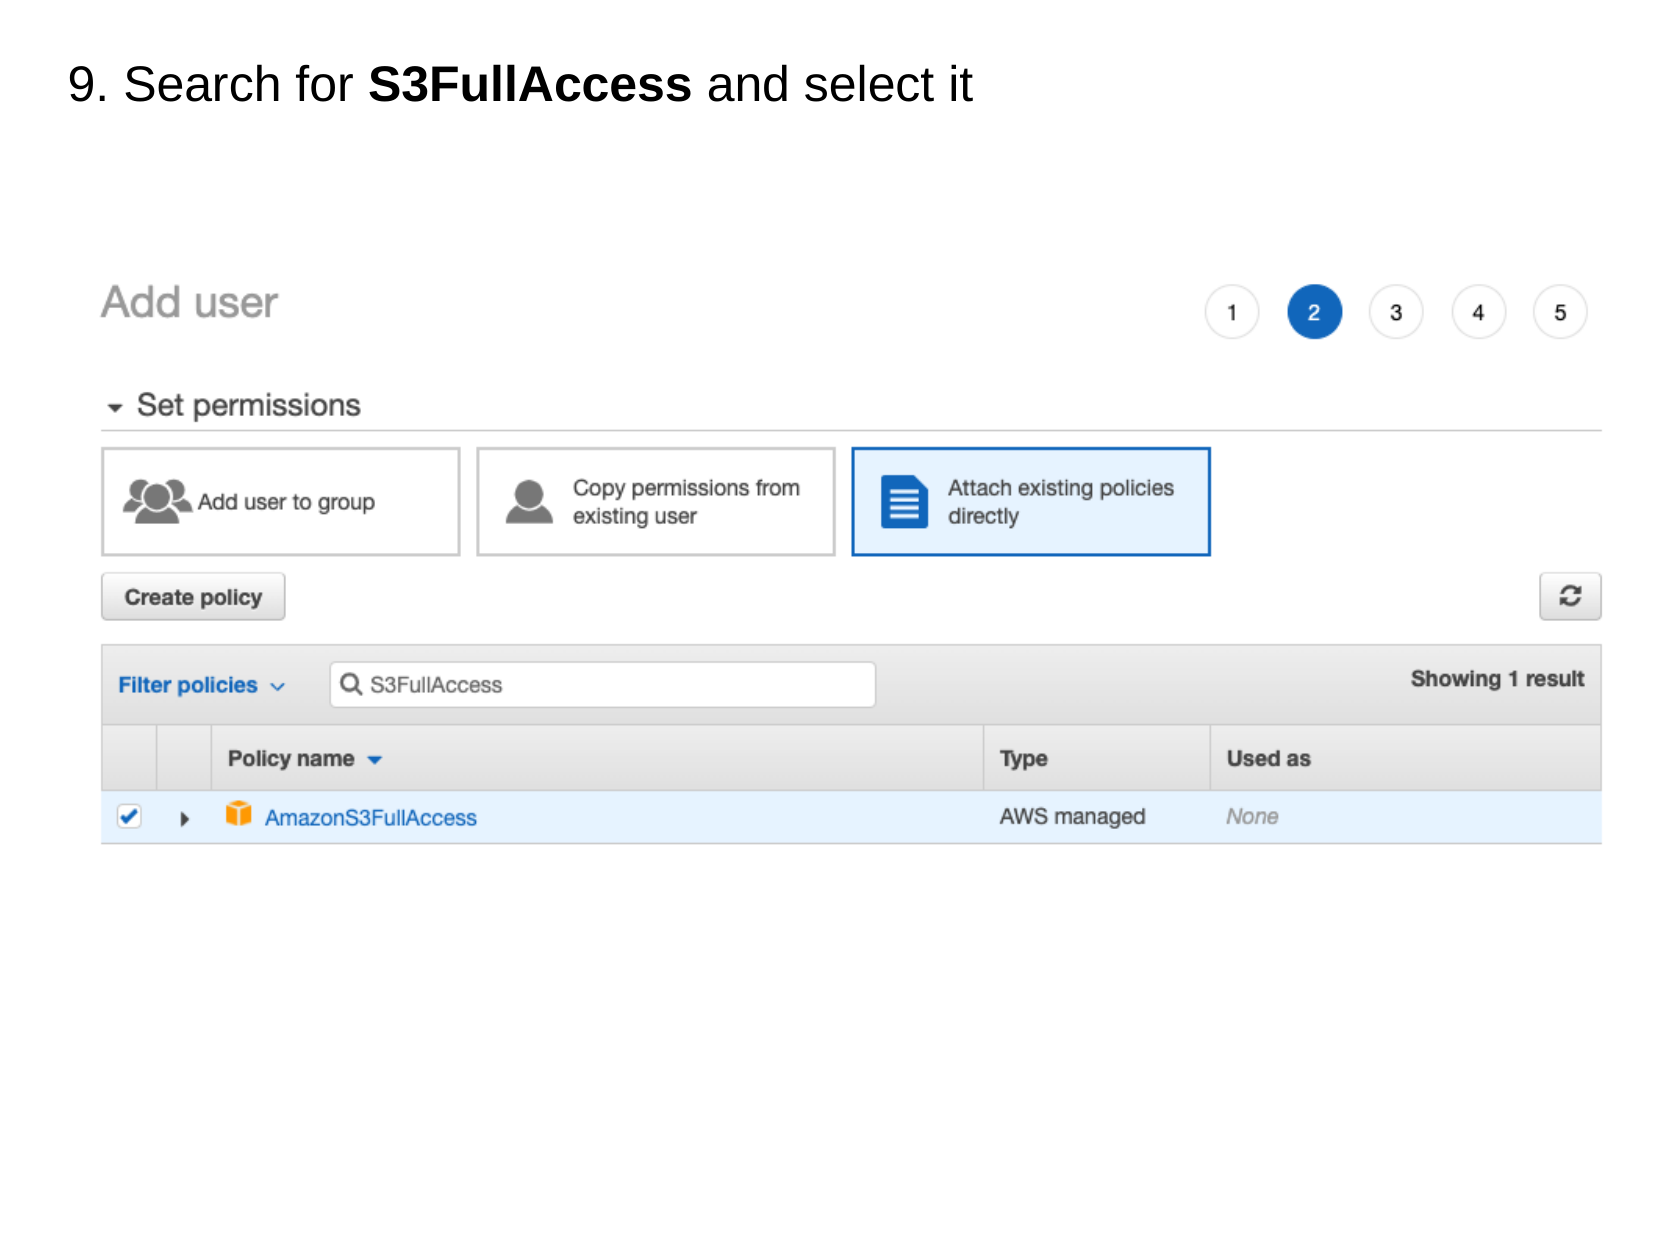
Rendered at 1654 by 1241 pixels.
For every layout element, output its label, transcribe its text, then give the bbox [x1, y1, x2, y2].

list 9. Search for S3FullAccess and select it [67, 51, 1556, 191]
picture [67, 247, 1635, 904]
